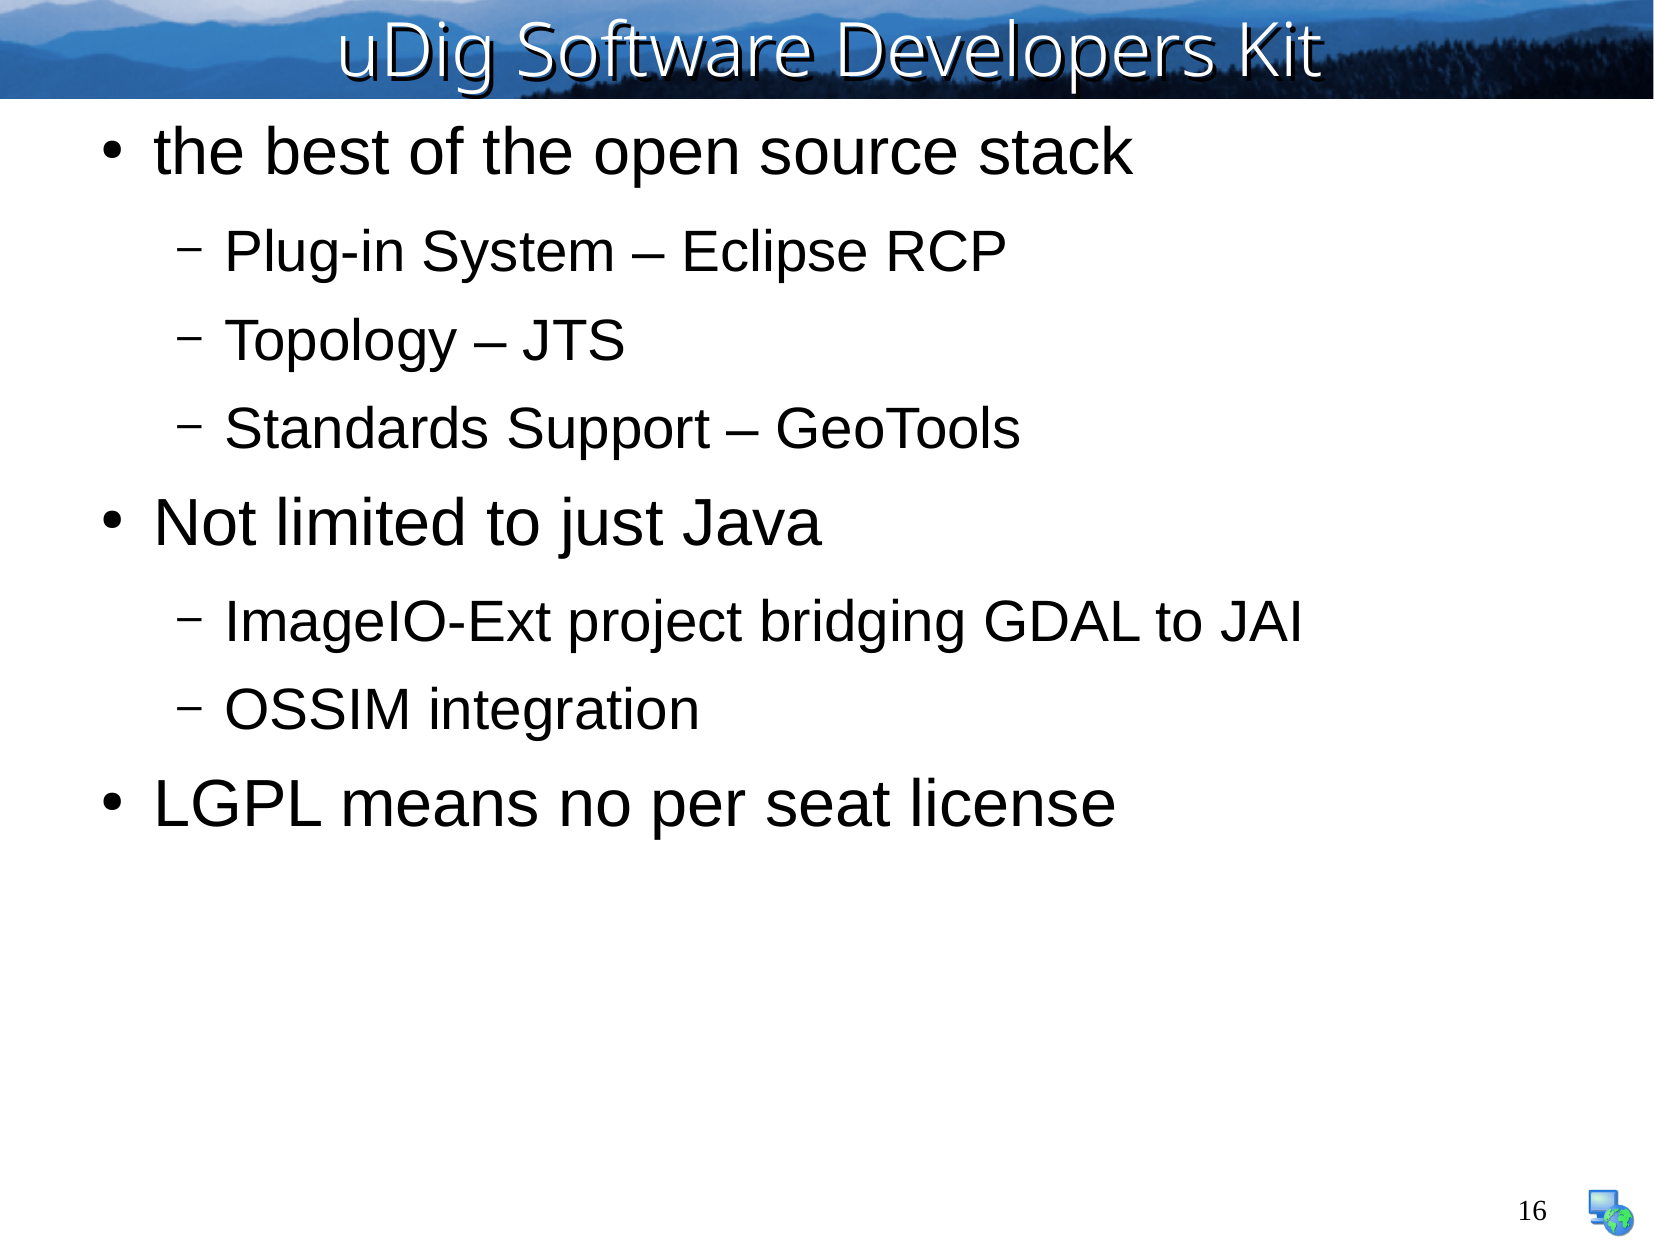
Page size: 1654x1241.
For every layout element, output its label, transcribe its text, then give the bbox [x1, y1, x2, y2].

picture [0, 0, 469, 99]
title uDig Software Developers Kit [49, 0, 1611, 96]
list the best of the open source stack Plug-in System – Eclipse RCP Topology – JTS Standards Support – GeoTools Not limited to just Java ImageIO-Ext project bridging GDAL to JAI OSSIM integration LGPL means no per seat license [82, 114, 1571, 1184]
picture [1588, 1189, 1635, 1238]
picture [1080, 0, 1654, 99]
